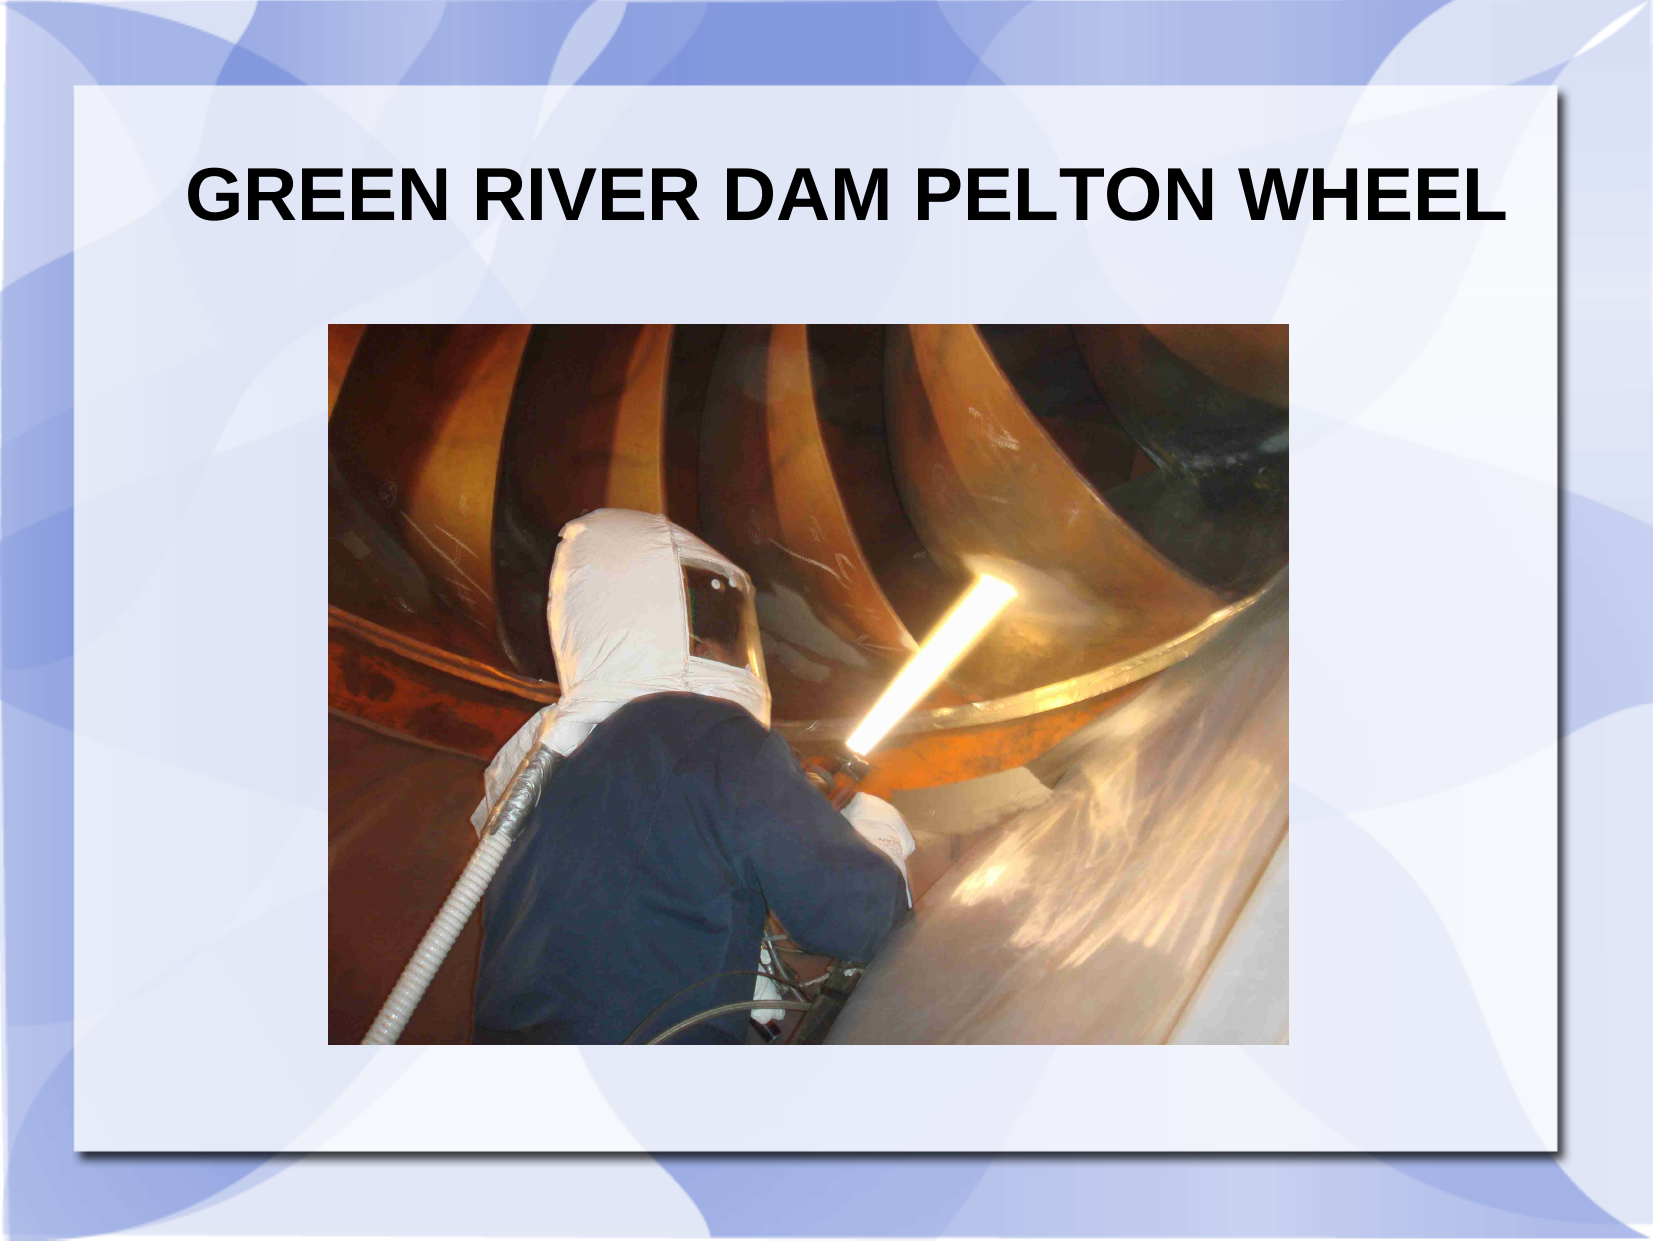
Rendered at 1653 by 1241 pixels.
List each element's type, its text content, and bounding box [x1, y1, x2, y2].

title GREEN RIVER DAM PELTON WHEEL [180, 90, 1516, 298]
picture [0, 0, 1653, 1241]
